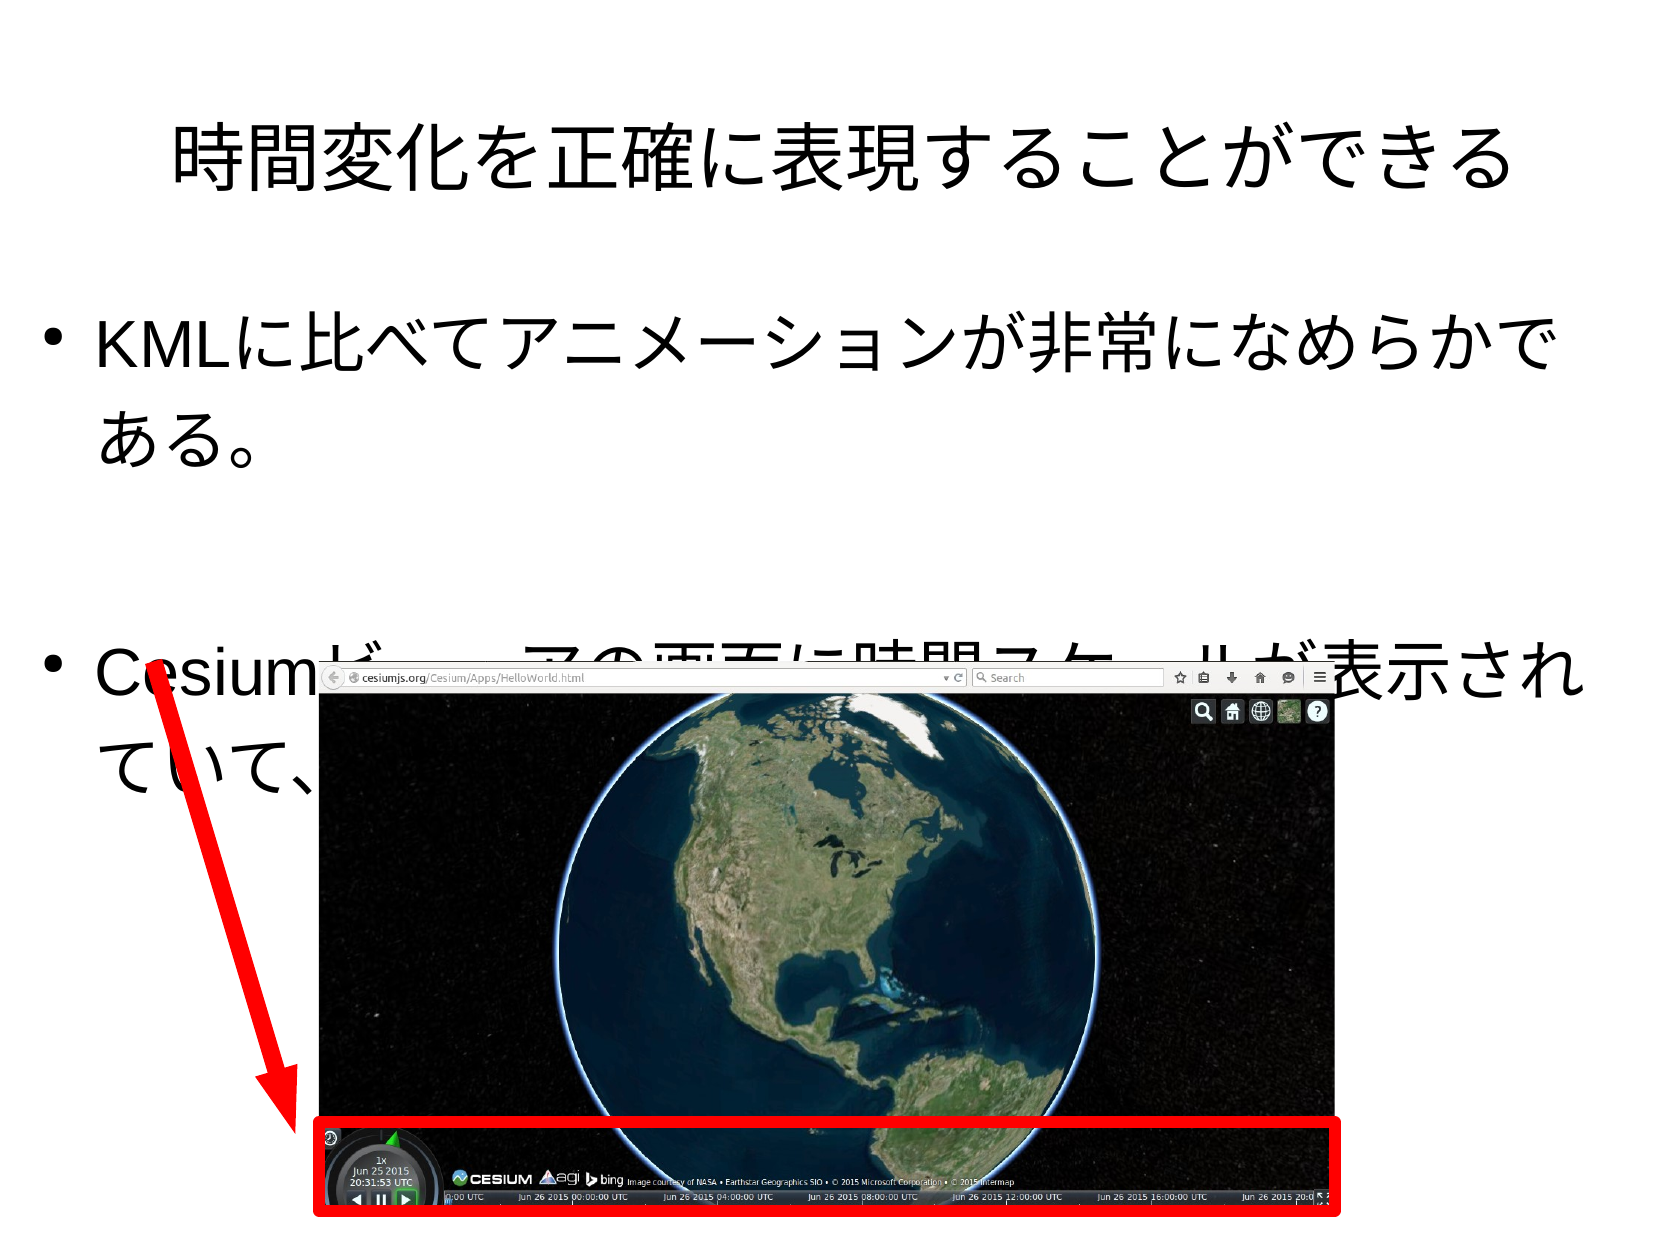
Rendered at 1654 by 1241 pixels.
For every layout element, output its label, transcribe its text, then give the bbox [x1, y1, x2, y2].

picture [325, 1128, 1329, 1205]
picture [318, 661, 1335, 1116]
title 時間変化を正確に表現することができる [0, 49, 1654, 257]
picture [871, 1109, 879, 1116]
list KMLに比べてアニメーションが非常になめらかである。 Cesiumビューアの画面に時間スケールが表示されていて、それを操作することができる。 [23, 290, 1619, 910]
picture [818, 1112, 842, 1116]
